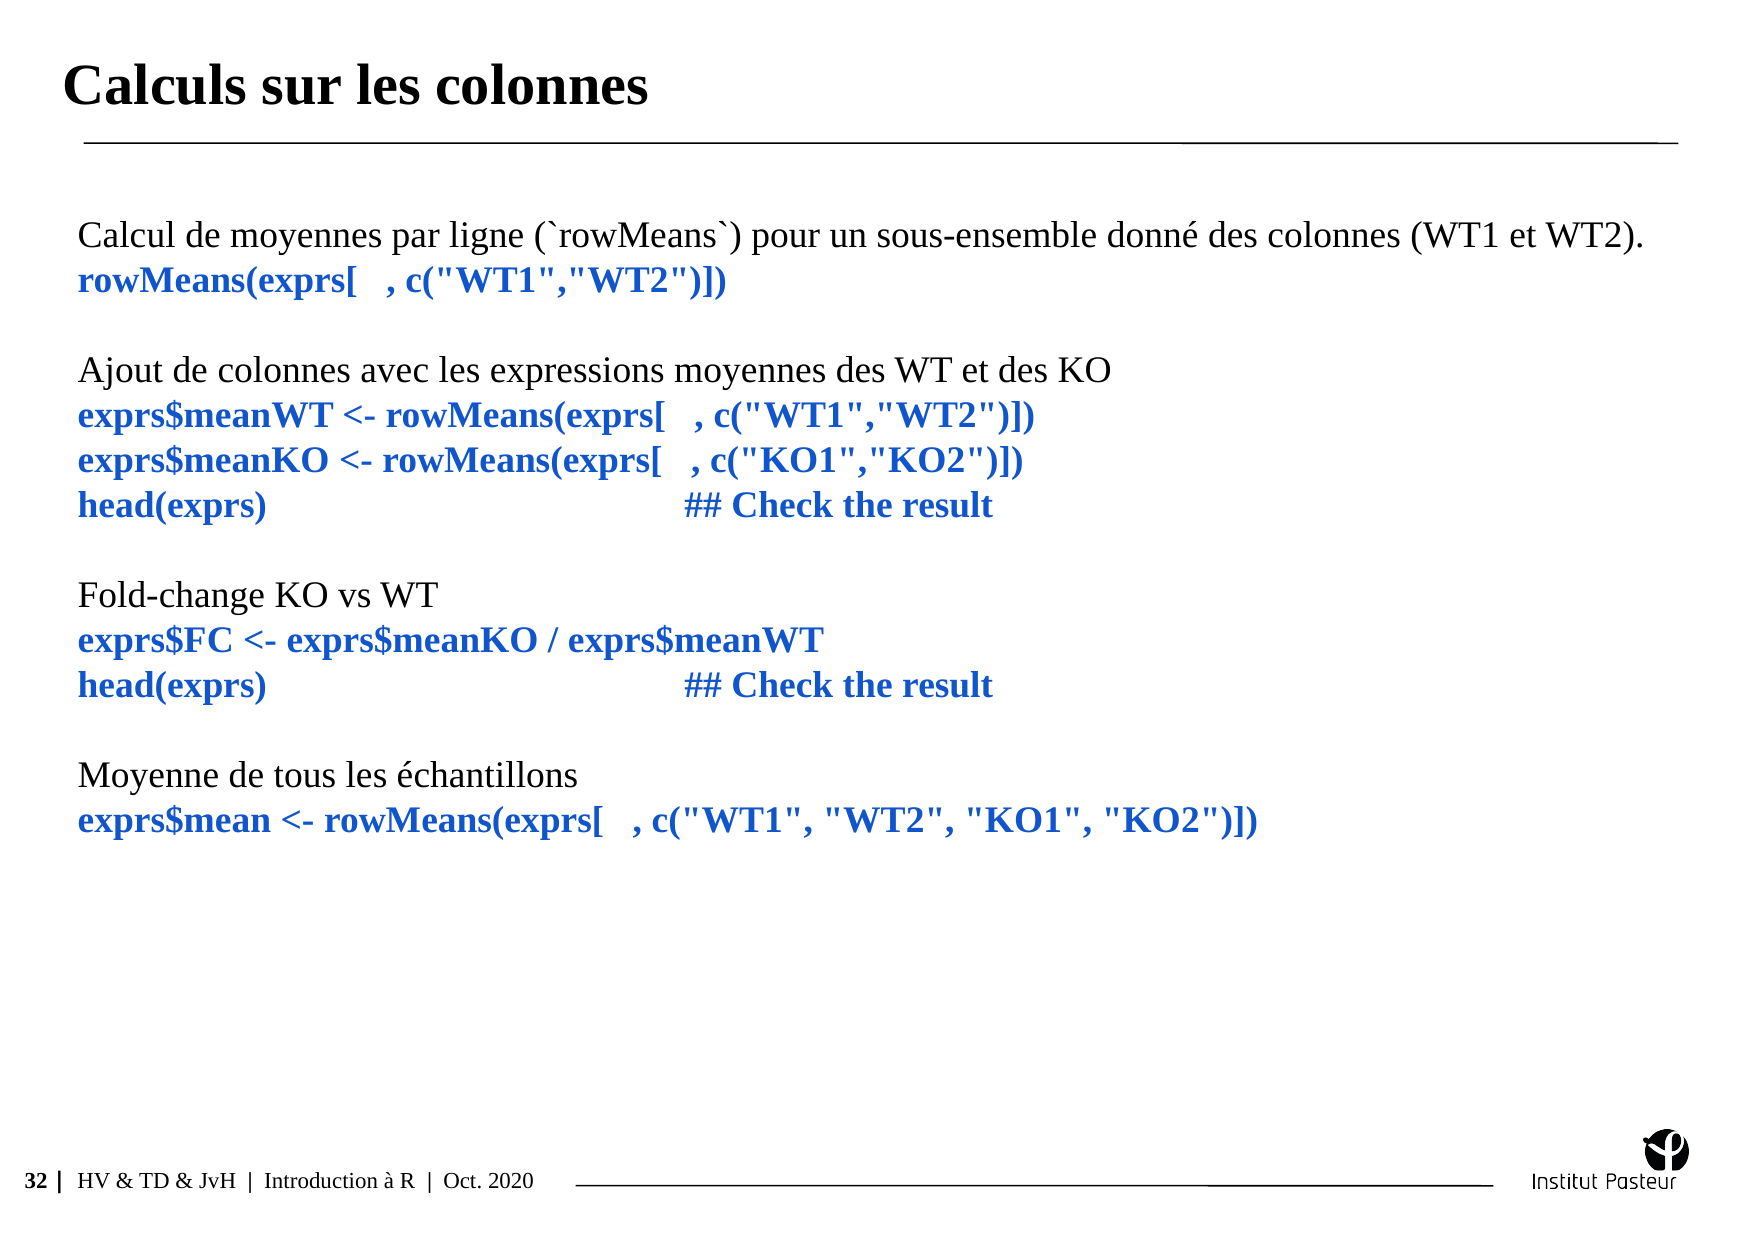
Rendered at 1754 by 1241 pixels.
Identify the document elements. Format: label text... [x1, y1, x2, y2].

list Calcul de moyennes par ligne (`rowMeans`) pour un sous-ensemble donné des colonnes (WT1 et WT2). rowMeans(exprs[ , c("WT1","WT2")]) Ajout de colonnes avec les expressions moyennes des WT et des KO exprs$meanWT <- rowMeans(exprs[ , c("WT1","WT2")]) exprs$meanKO <- rowMeans(exprs[ , c("KO1","KO2")]) head(exprs) ## Check the result Fold-change KO vs WT exprs$FC <- exprs$meanKO / exprs$meanWT head(exprs) ## Check the result Moyenne de tous les échantillons exprs$mean <- rowMeans(exprs[ , c("WT1", "WT2", "KO1", "KO2")]) [62, 194, 1692, 1152]
picture [1533, 1152, 1689, 1189]
text_box Calculs sur les colonnes [62, 2, 1692, 160]
